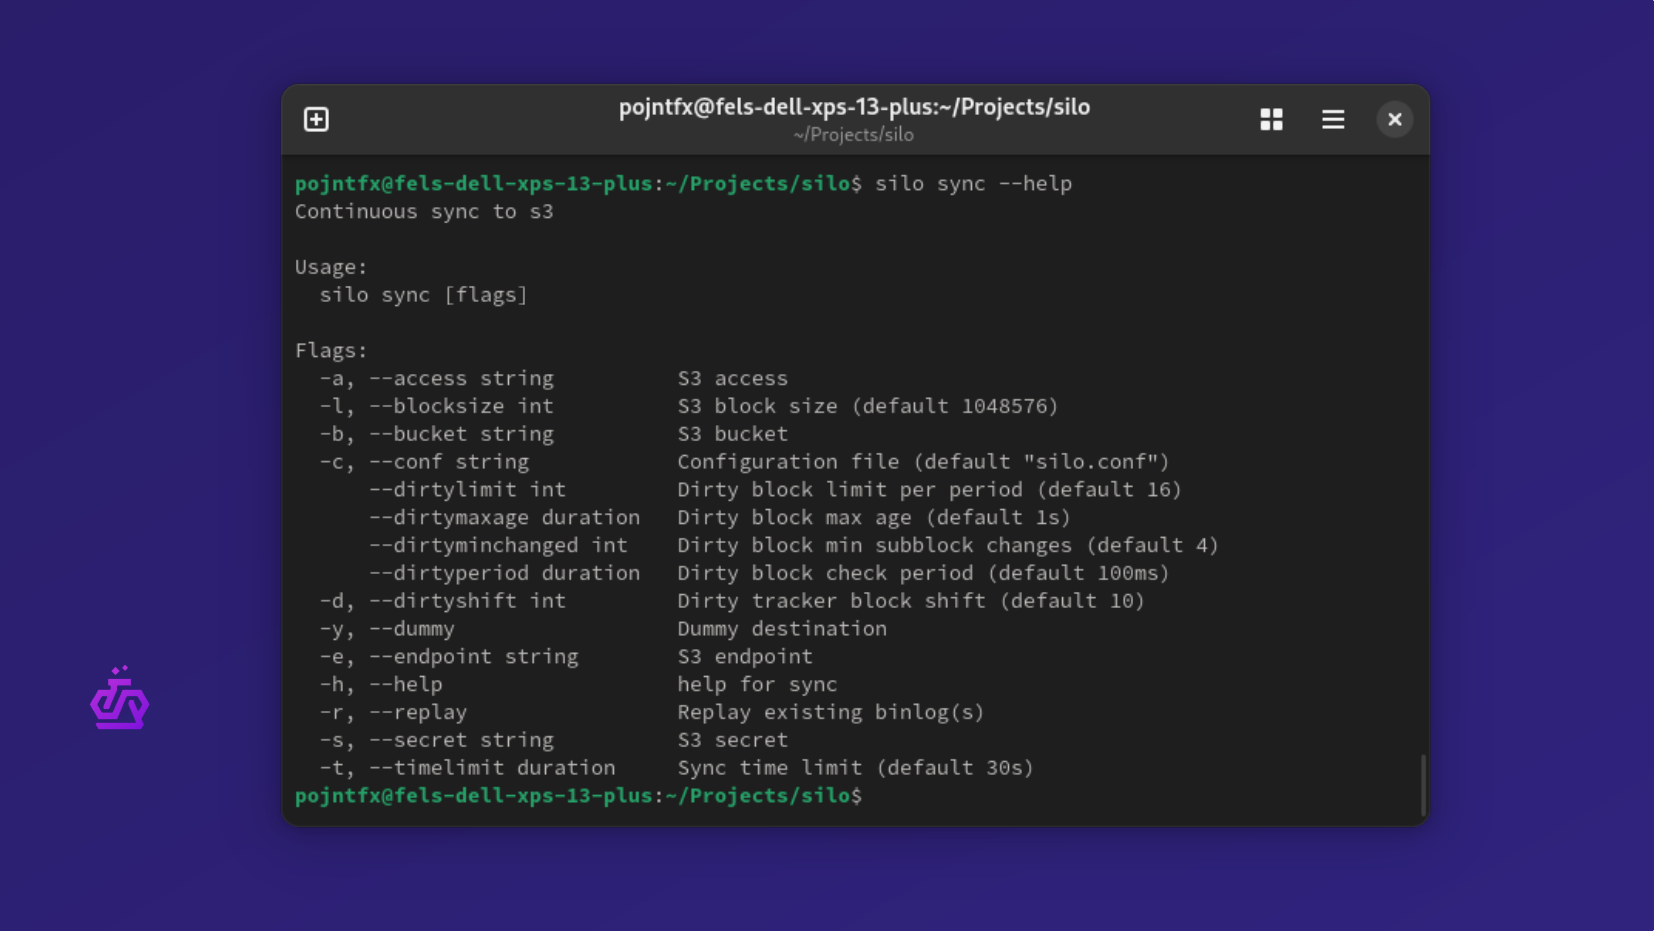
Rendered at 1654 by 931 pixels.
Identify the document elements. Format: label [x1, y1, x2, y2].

picture [70, 643, 150, 755]
picture [187, 0, 1525, 931]
